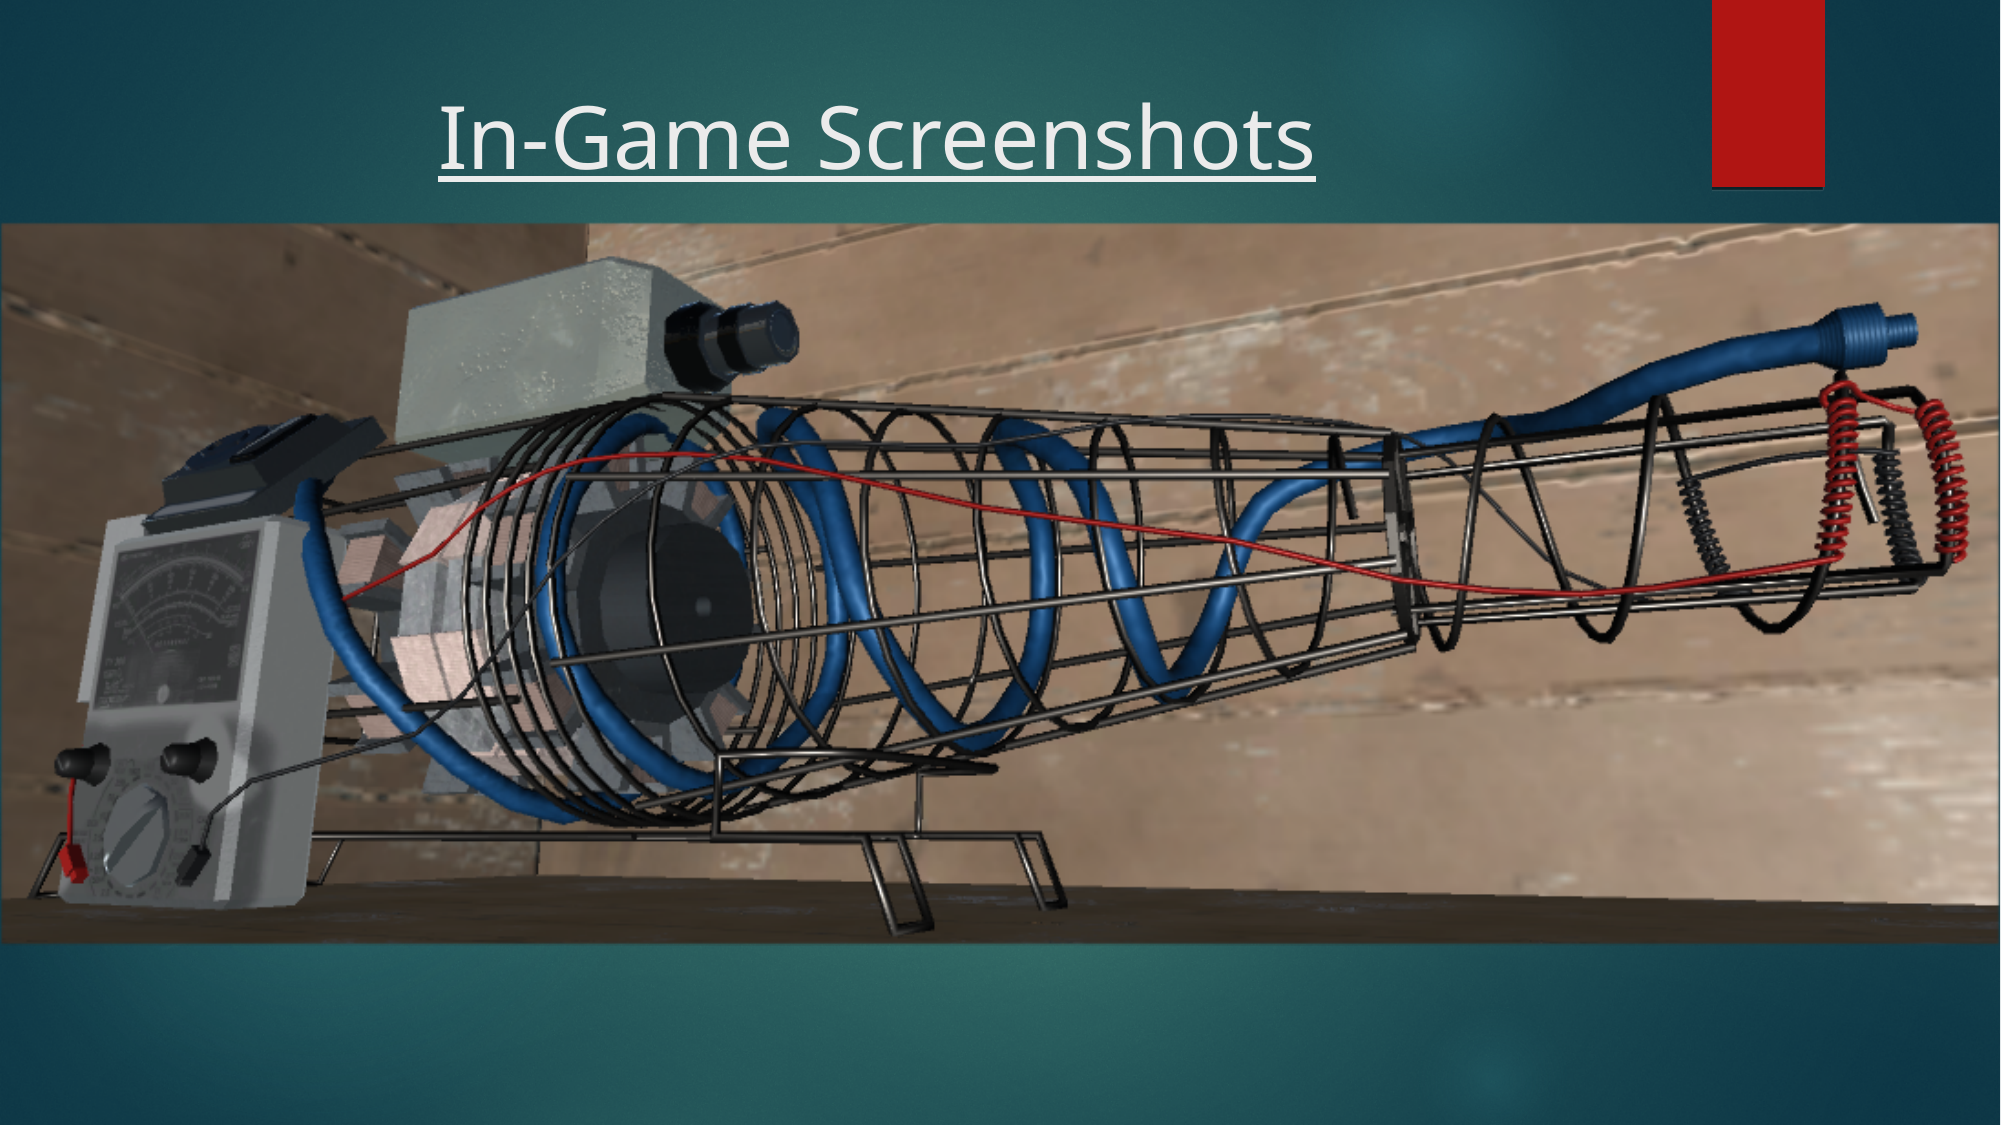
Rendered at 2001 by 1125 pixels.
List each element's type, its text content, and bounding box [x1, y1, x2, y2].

title In-Game Screenshots [106, 74, 1649, 222]
picture [0, 222, 2000, 946]
